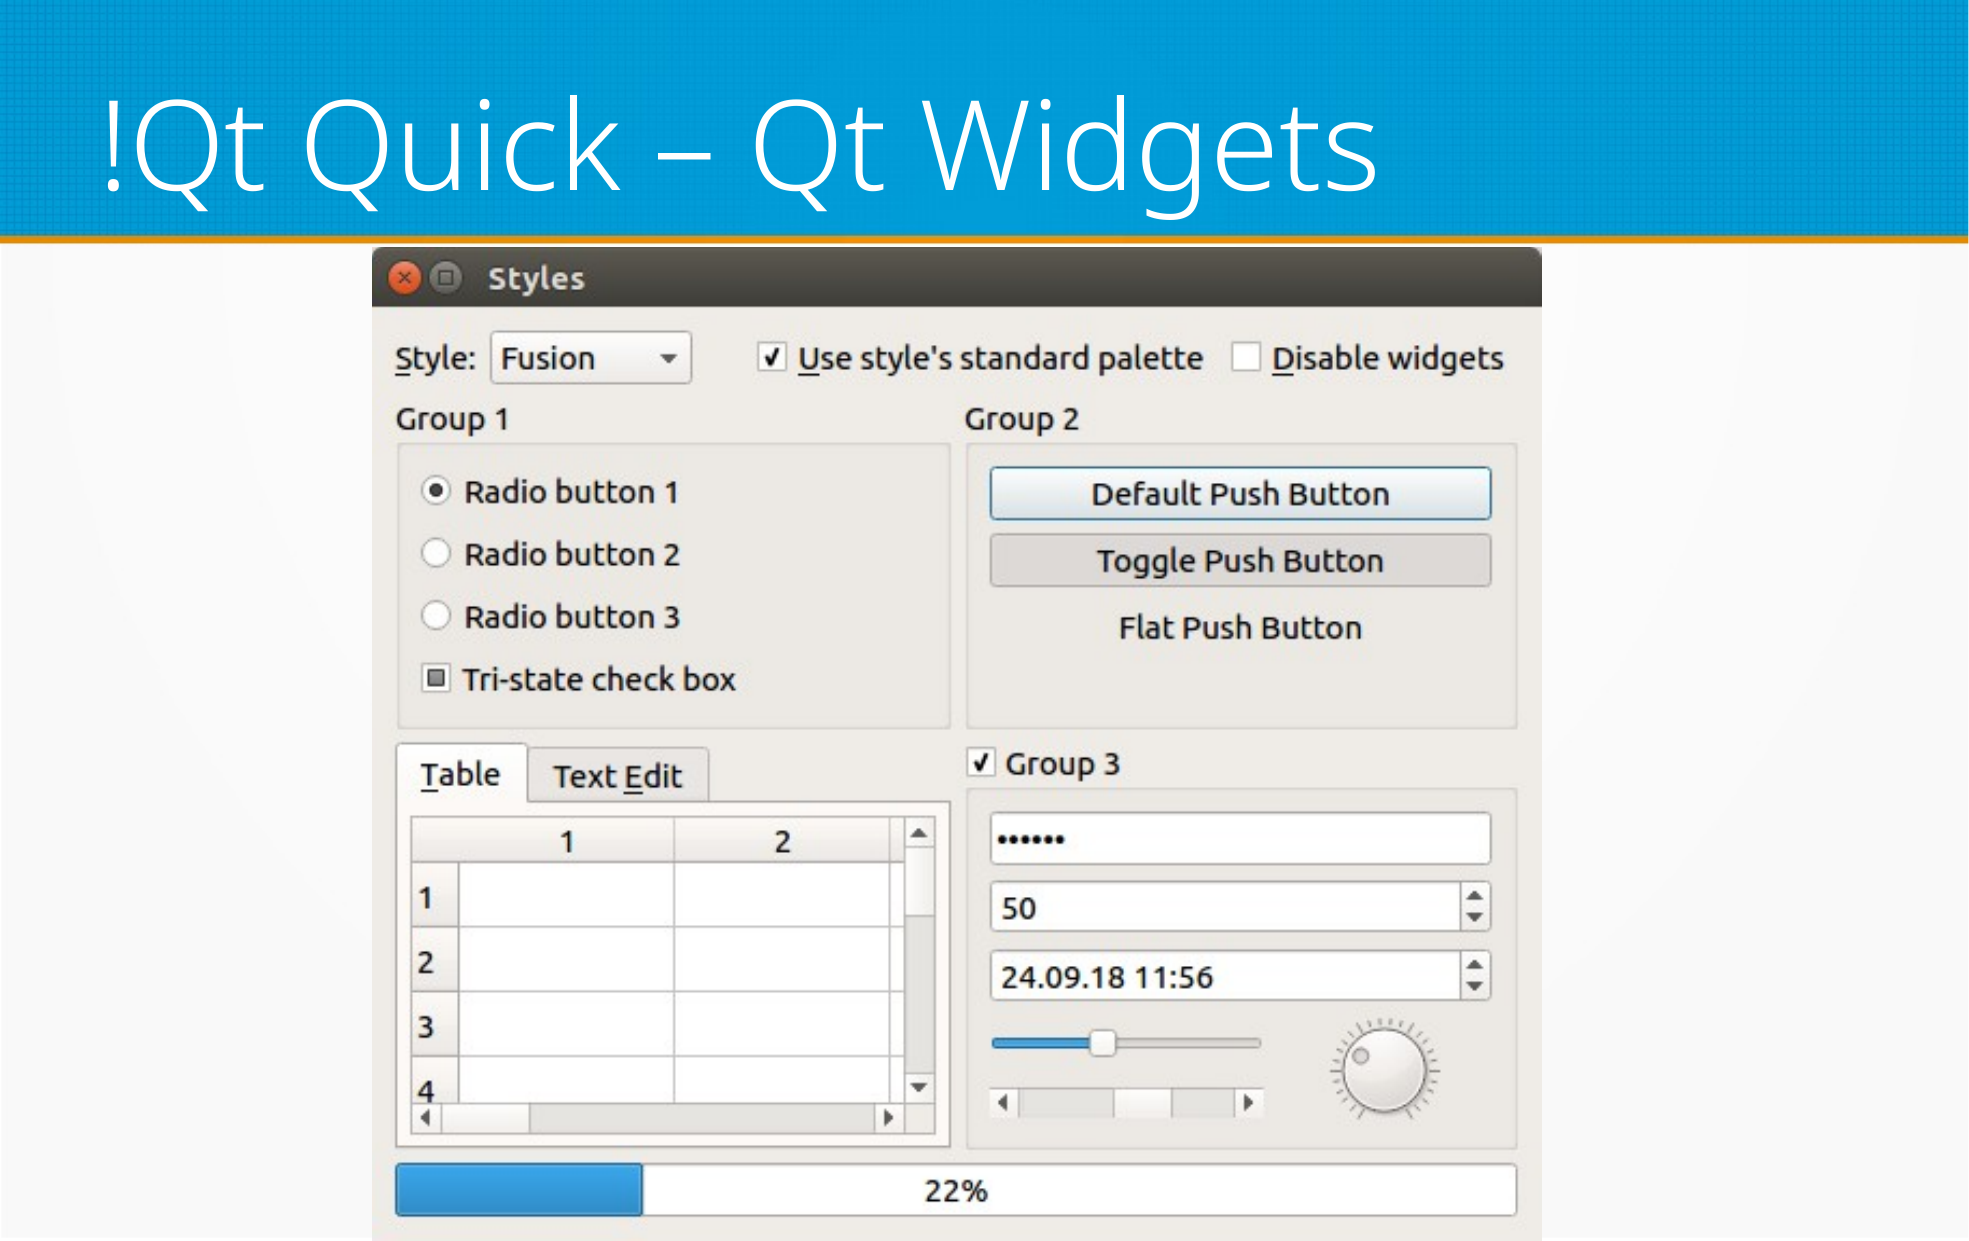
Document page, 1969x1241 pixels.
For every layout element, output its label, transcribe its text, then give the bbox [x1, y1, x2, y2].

title !Qt Quick – Qt Widgets [98, 19, 1870, 227]
picture [0, 233, 1969, 1241]
